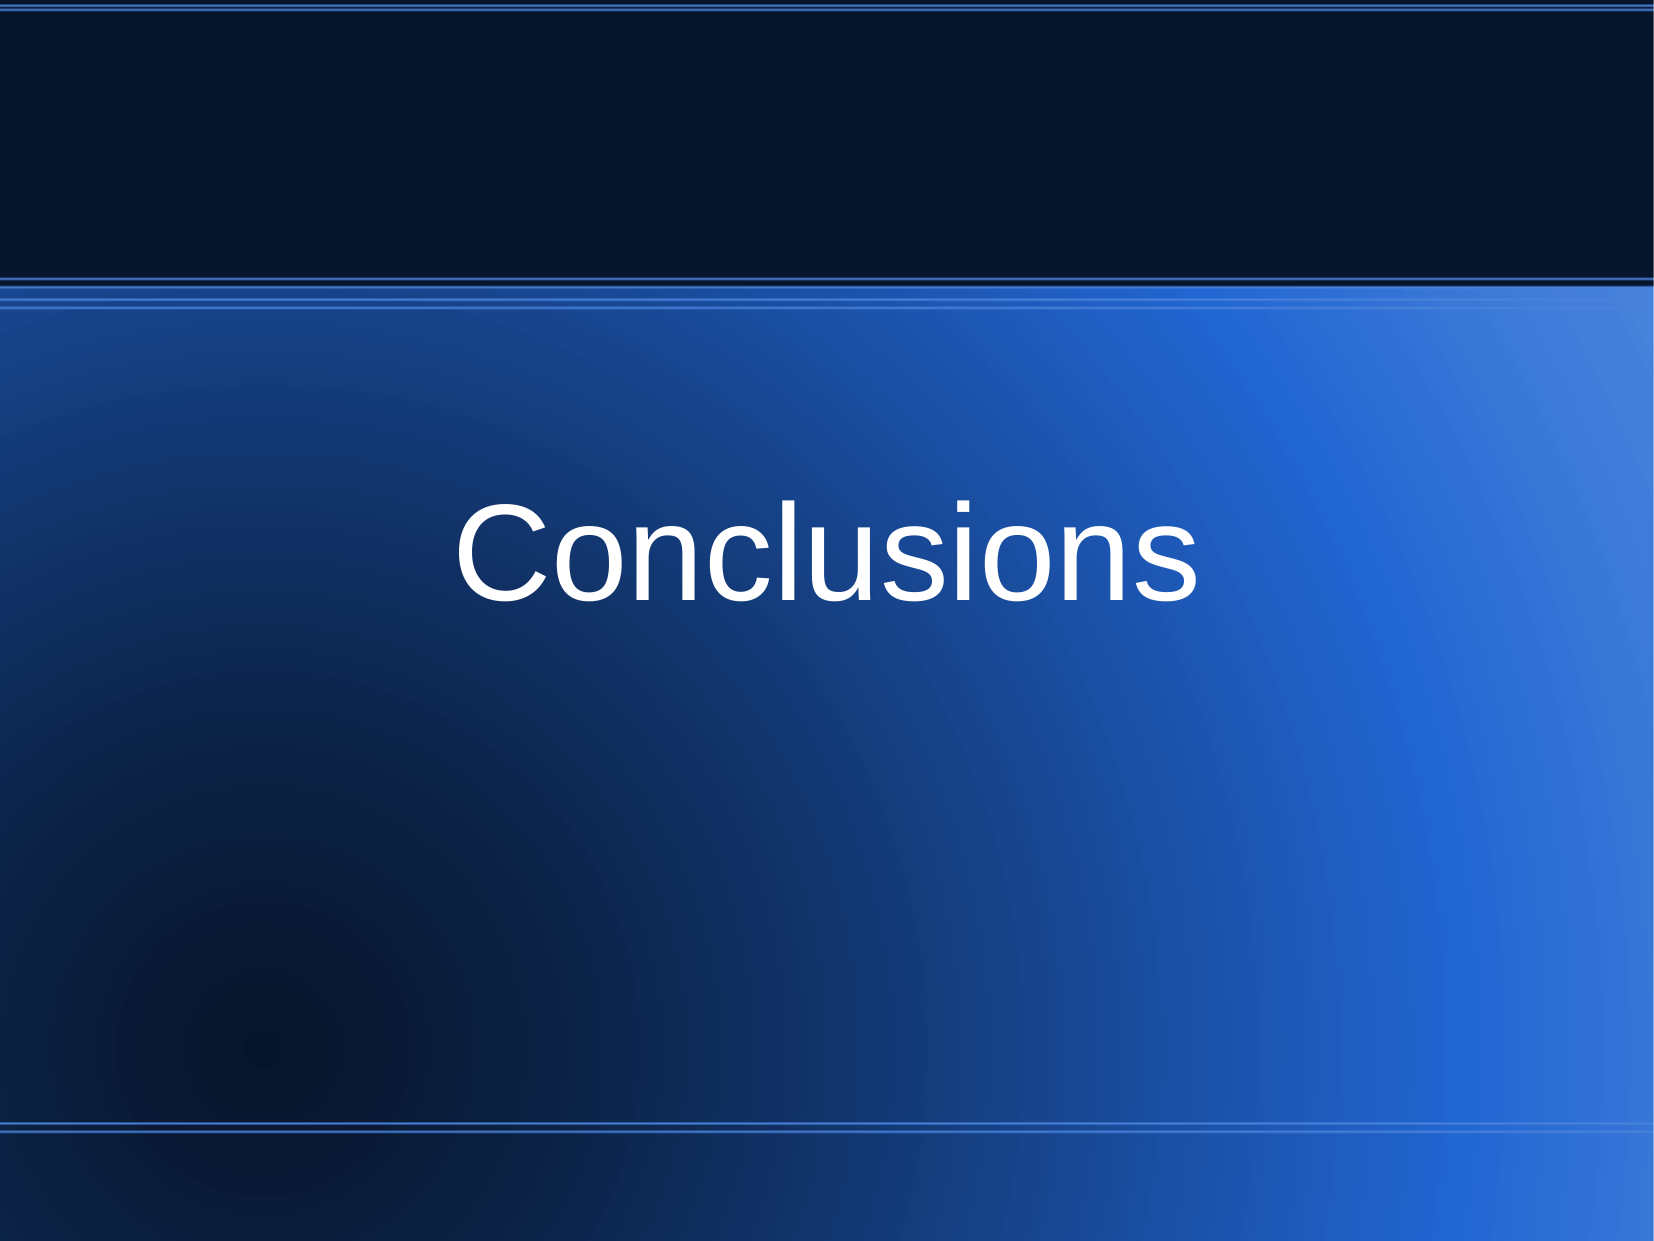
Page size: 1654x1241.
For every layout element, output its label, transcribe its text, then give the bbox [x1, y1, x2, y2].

picture [0, 0, 1654, 1241]
subtitle Conclusions [82, 56, 1571, 1050]
